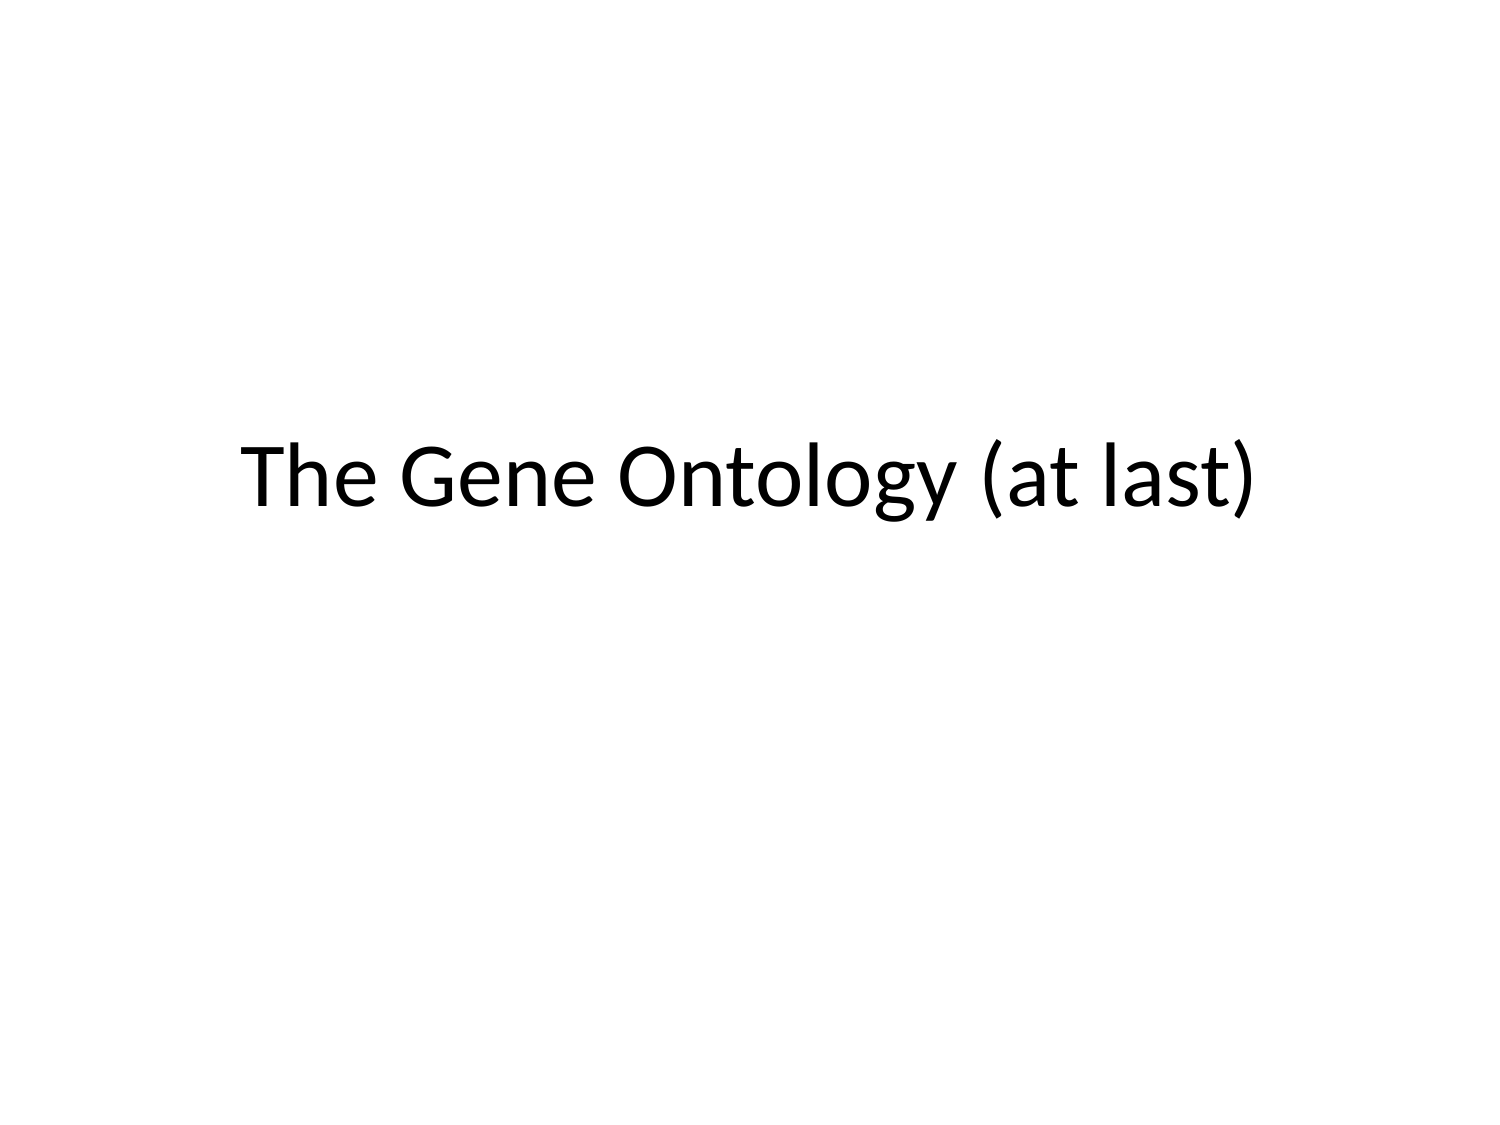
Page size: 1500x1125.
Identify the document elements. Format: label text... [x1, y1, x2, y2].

title The Gene Ontology (at last) [112, 349, 1388, 591]
